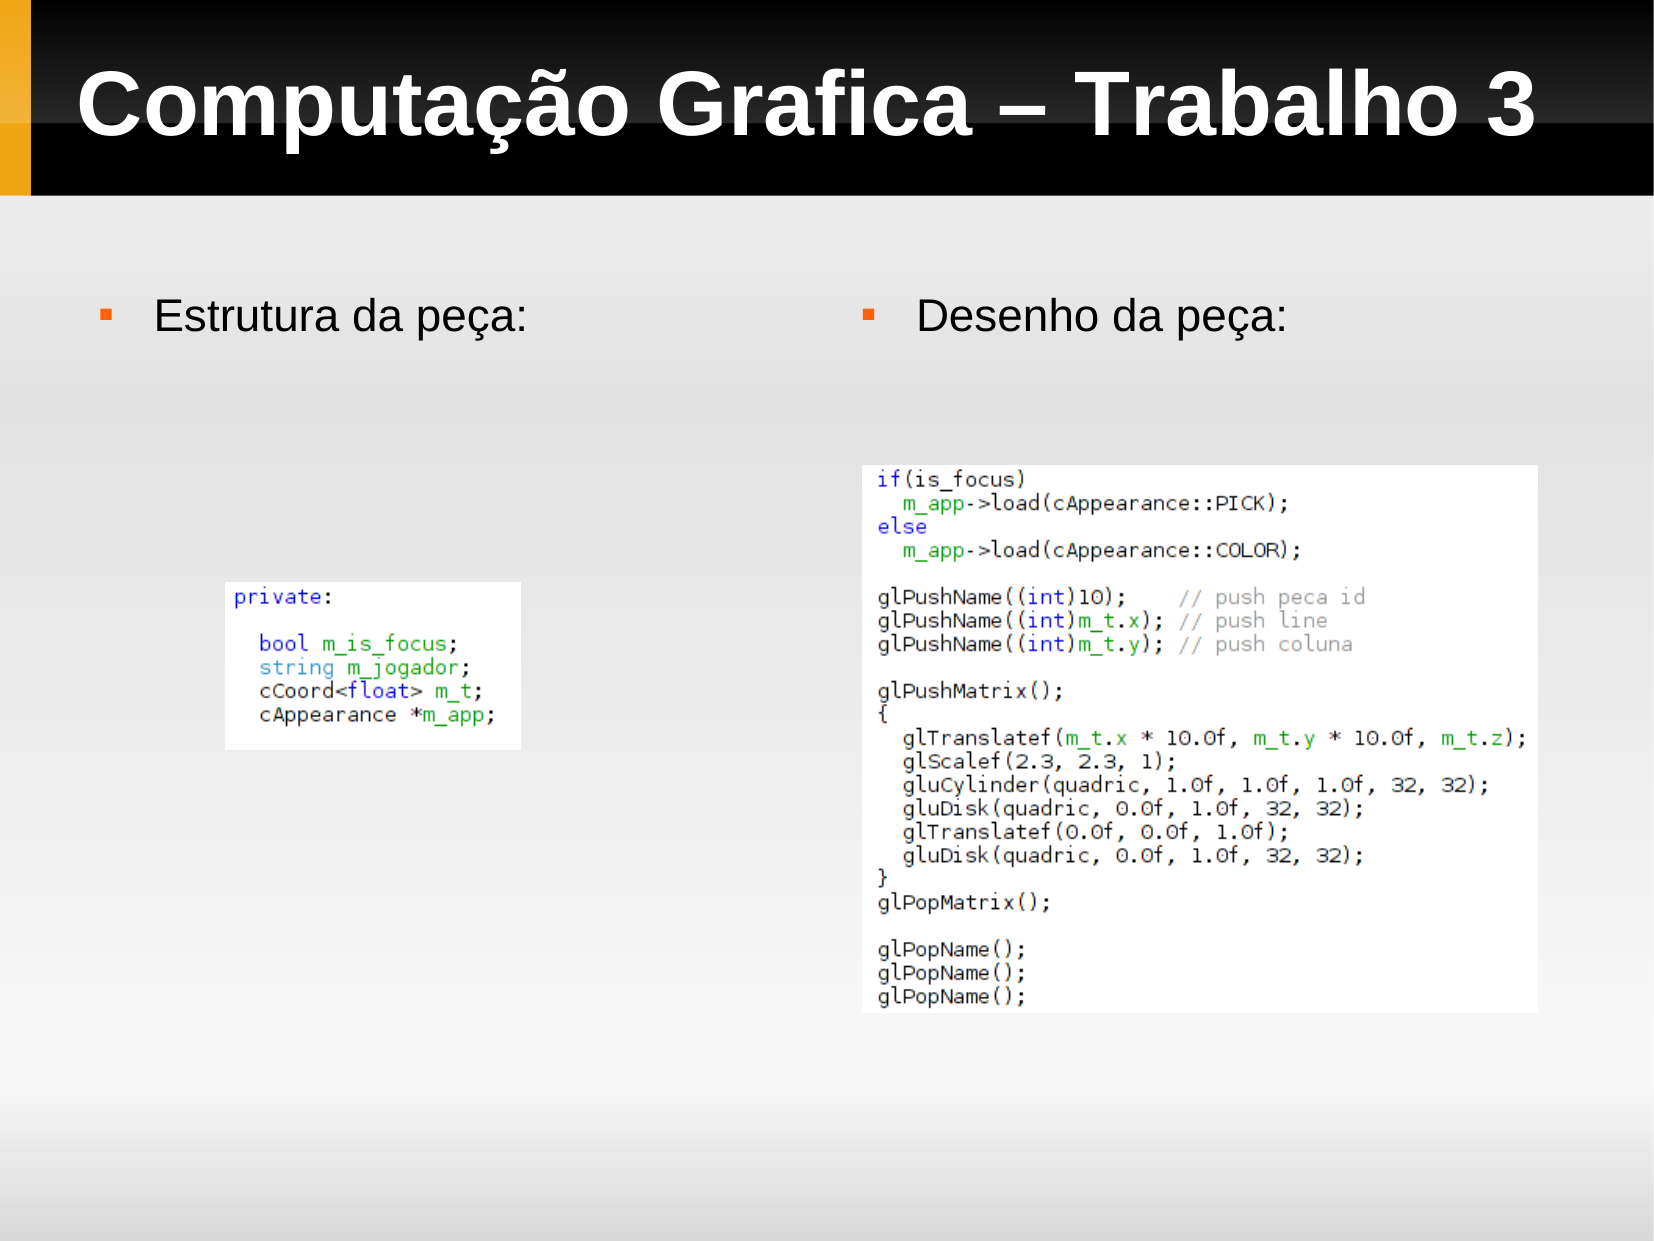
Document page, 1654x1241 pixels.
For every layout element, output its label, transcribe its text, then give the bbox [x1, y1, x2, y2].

picture [0, 0, 1654, 1241]
list Estrutura da peça: [82, 290, 809, 1109]
title Computação Grafica – Trabalho 3 [76, 0, 1565, 208]
list Desenho da peça: [845, 290, 1572, 1094]
